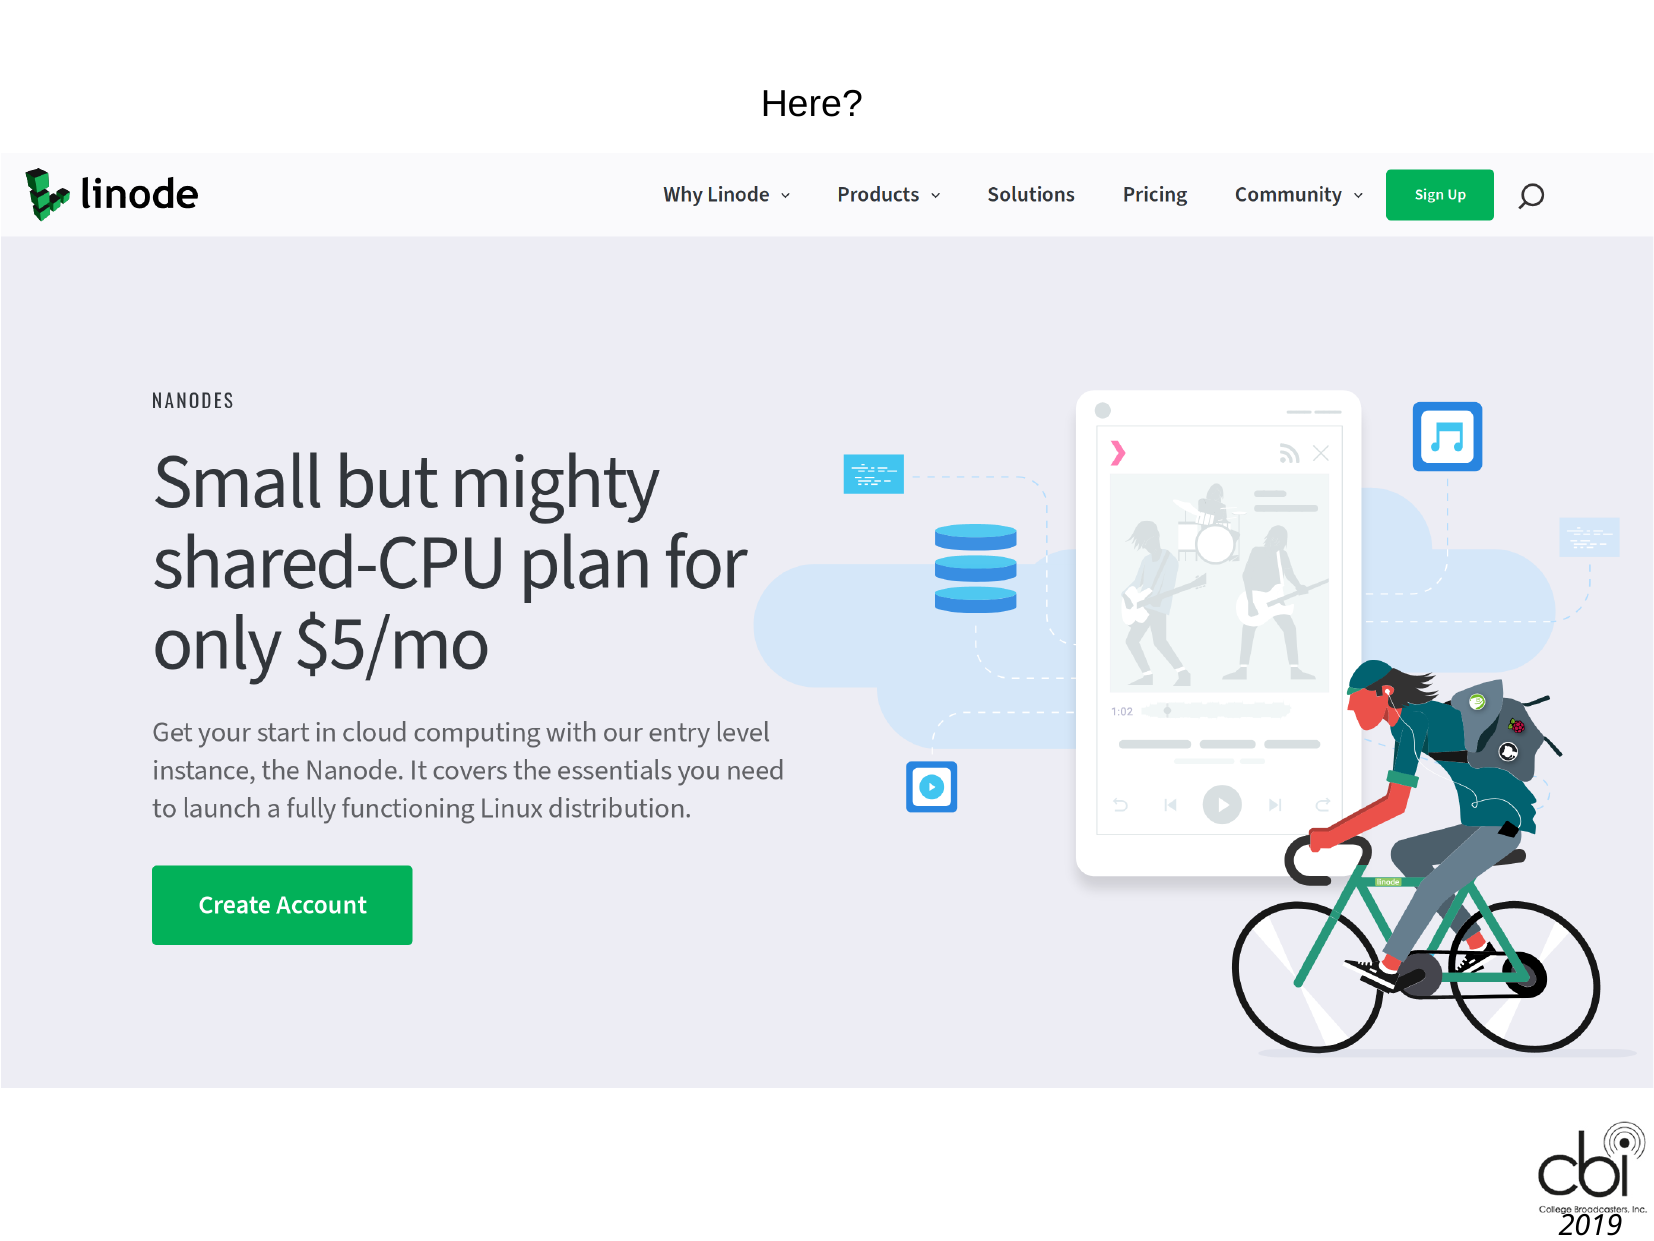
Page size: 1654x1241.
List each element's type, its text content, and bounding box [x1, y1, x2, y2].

picture [1529, 1120, 1654, 1216]
text_box Here? [745, 75, 908, 132]
picture [1, 153, 1654, 1088]
